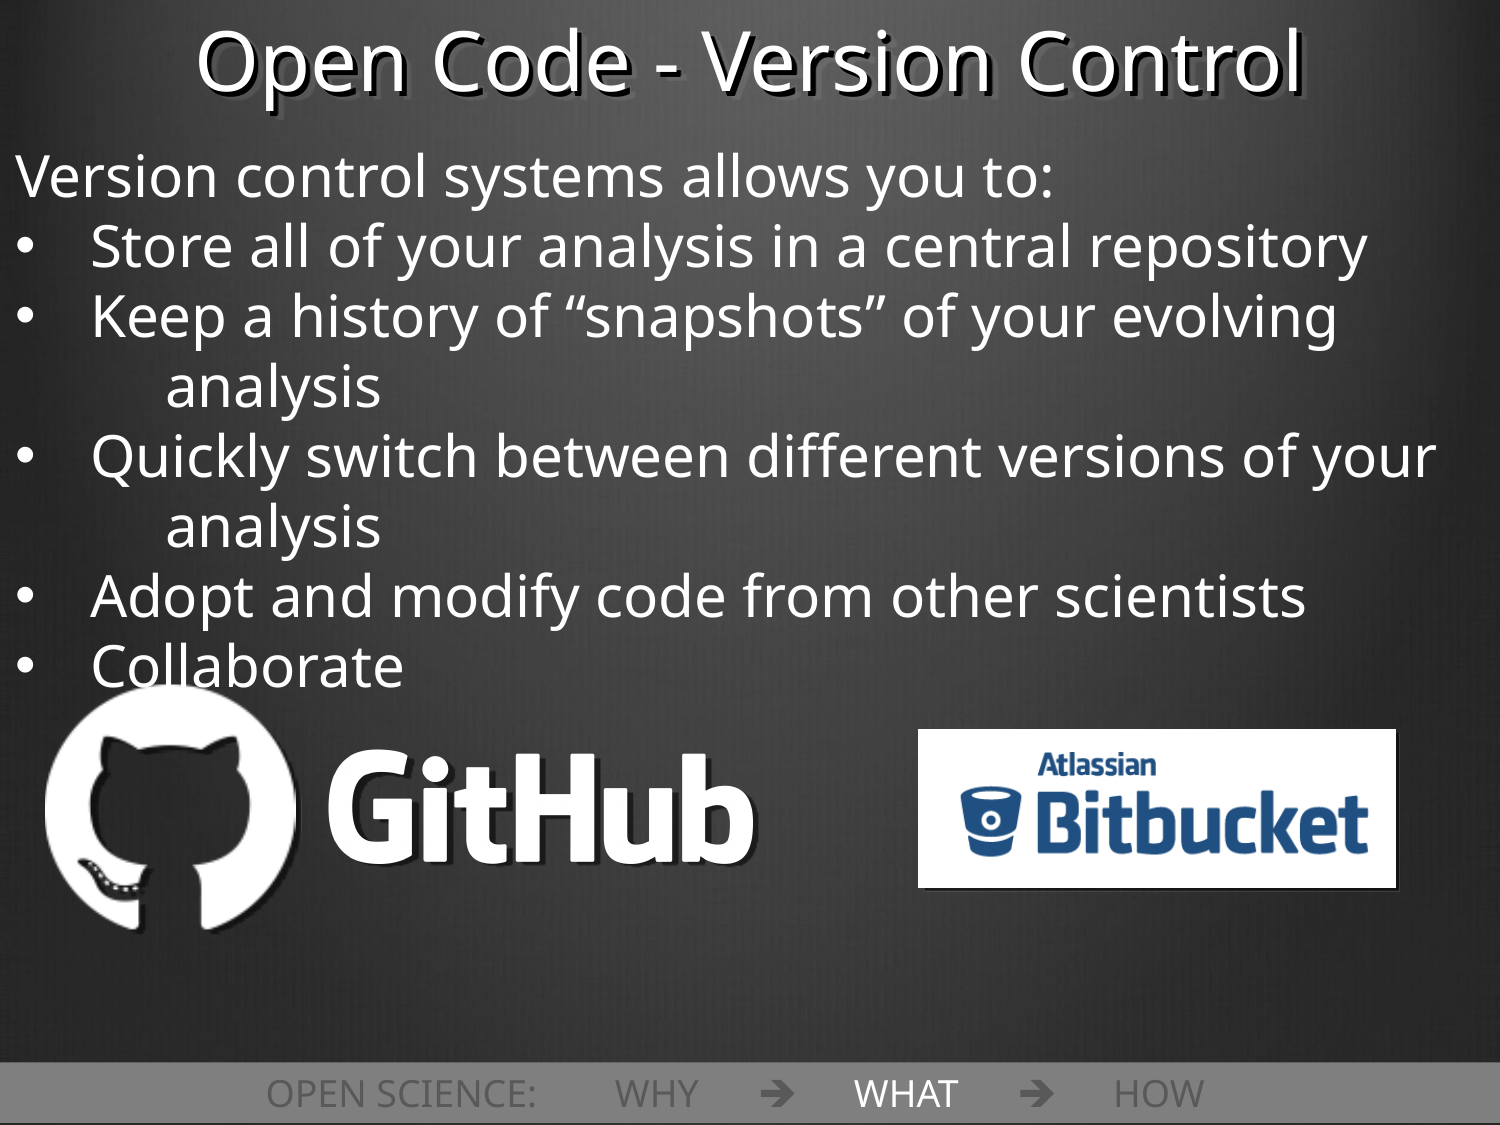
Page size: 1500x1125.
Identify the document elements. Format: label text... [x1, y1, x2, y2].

text_box OPEN SCIENCE: WHY  WHAT  HOW [0, 1062, 1500, 1123]
picture [45, 683, 786, 934]
title Open Code - Version Control [0, 0, 1500, 132]
picture [918, 729, 1396, 888]
text_box Version control systems allows you to: Store all of your analysis in a central repository Keep a history of “snapshots” of your evolving analysis Quickly switch between different versions of your analysis Adopt and modify code from other scientists Collaborate [0, 132, 1500, 707]
